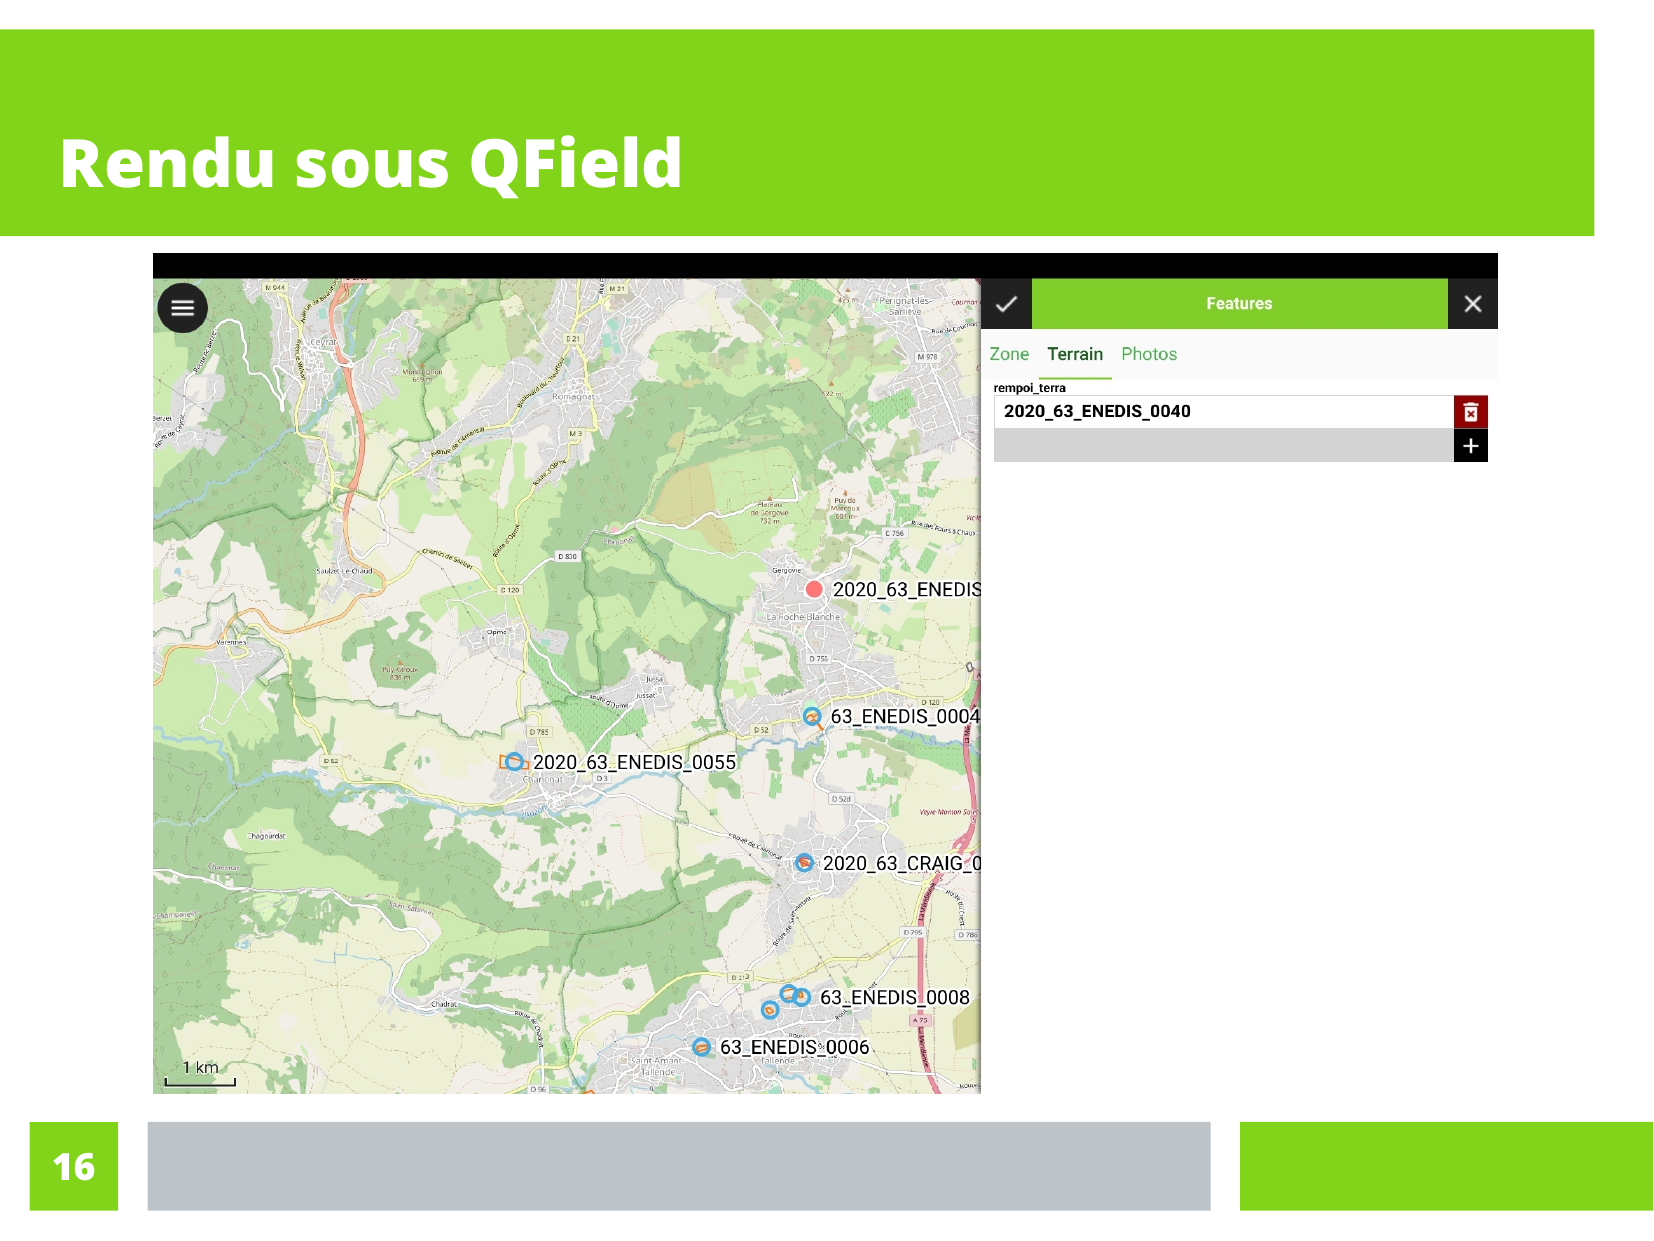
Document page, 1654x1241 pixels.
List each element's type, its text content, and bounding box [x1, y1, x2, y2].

title Rendu sous QField [59, 59, 1595, 207]
picture [153, 253, 1498, 1094]
